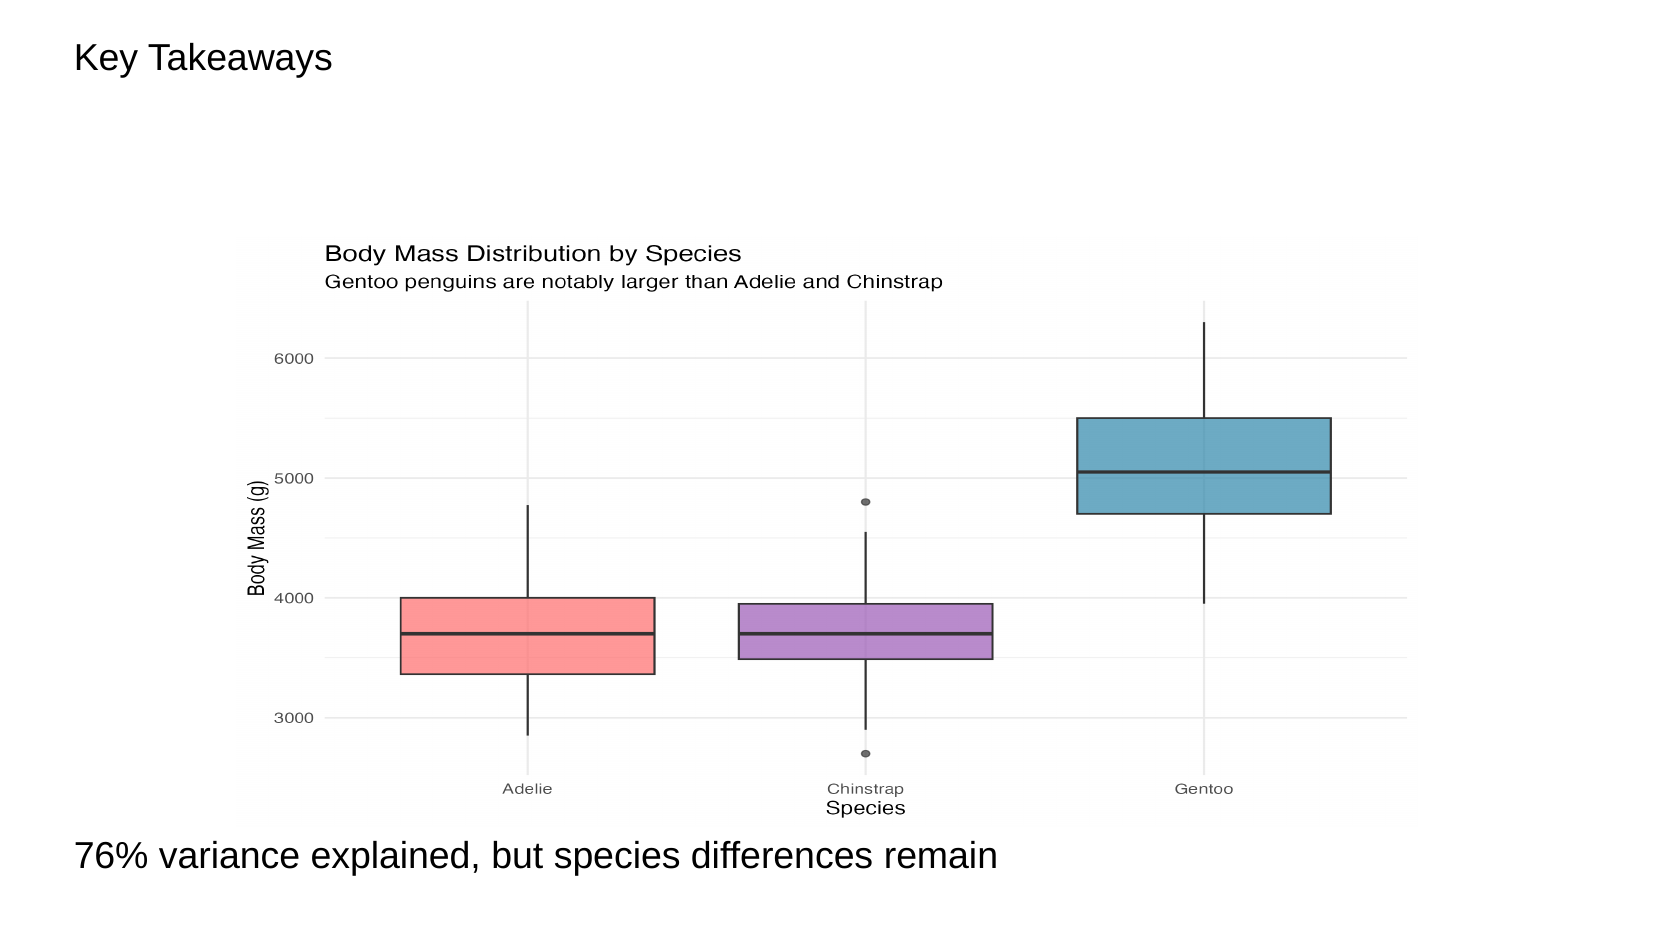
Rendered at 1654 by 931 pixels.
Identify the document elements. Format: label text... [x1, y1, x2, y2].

picture [236, 236, 1418, 826]
text_box Key Takeaways [59, 29, 1123, 148]
text_box 76% variance explained, but species differences remain [59, 826, 1595, 916]
